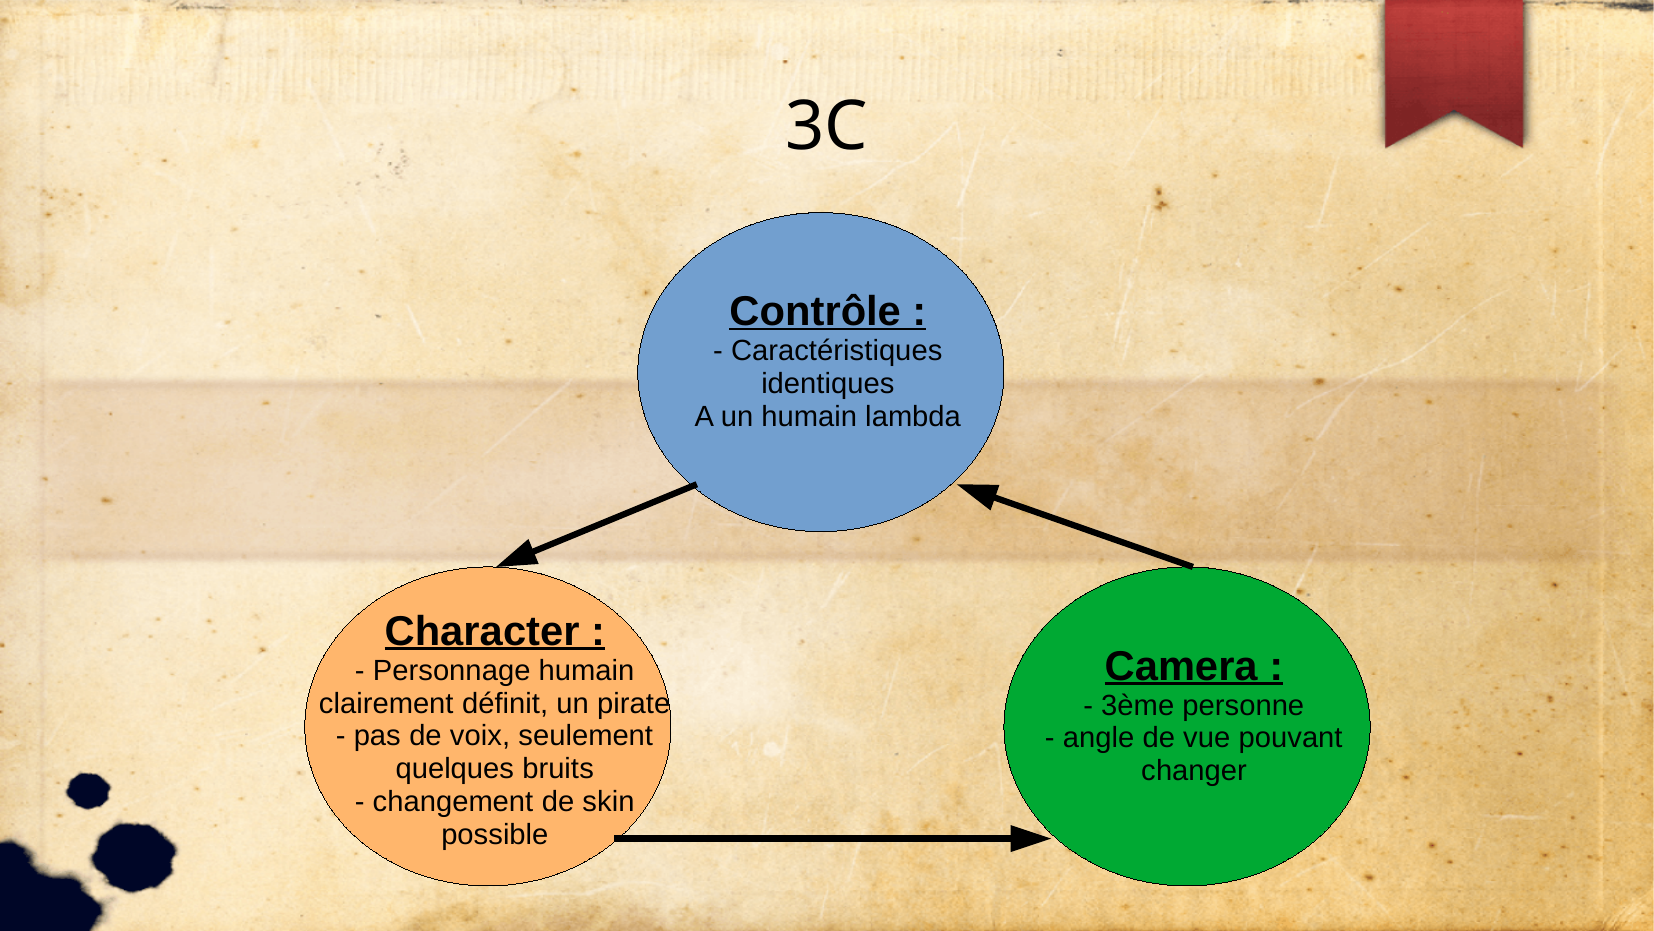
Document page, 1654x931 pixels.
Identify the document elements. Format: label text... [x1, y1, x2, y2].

text_box [366, 566, 610, 607]
text_box [654, 438, 988, 532]
title 3C [82, 45, 1571, 201]
text_box [373, 851, 603, 886]
text_box [1003, 671, 1015, 781]
text_box [637, 317, 649, 428]
text_box Camera : - 3ème personne - angle de vue pouvant changer [1015, 637, 1373, 792]
text_box [304, 671, 316, 782]
text_box [1035, 567, 1339, 637]
picture [0, 0, 1654, 931]
text_box [669, 212, 973, 283]
text_box Contrôle : - Caractéristiques identiques A un humain lambda [649, 283, 1007, 438]
text_box [1020, 792, 1354, 886]
subtitle Character : - Personnage humain clairement définit, un pirate - pas de voix, seulement quelques bruits - changement de skin possible [316, 607, 674, 851]
